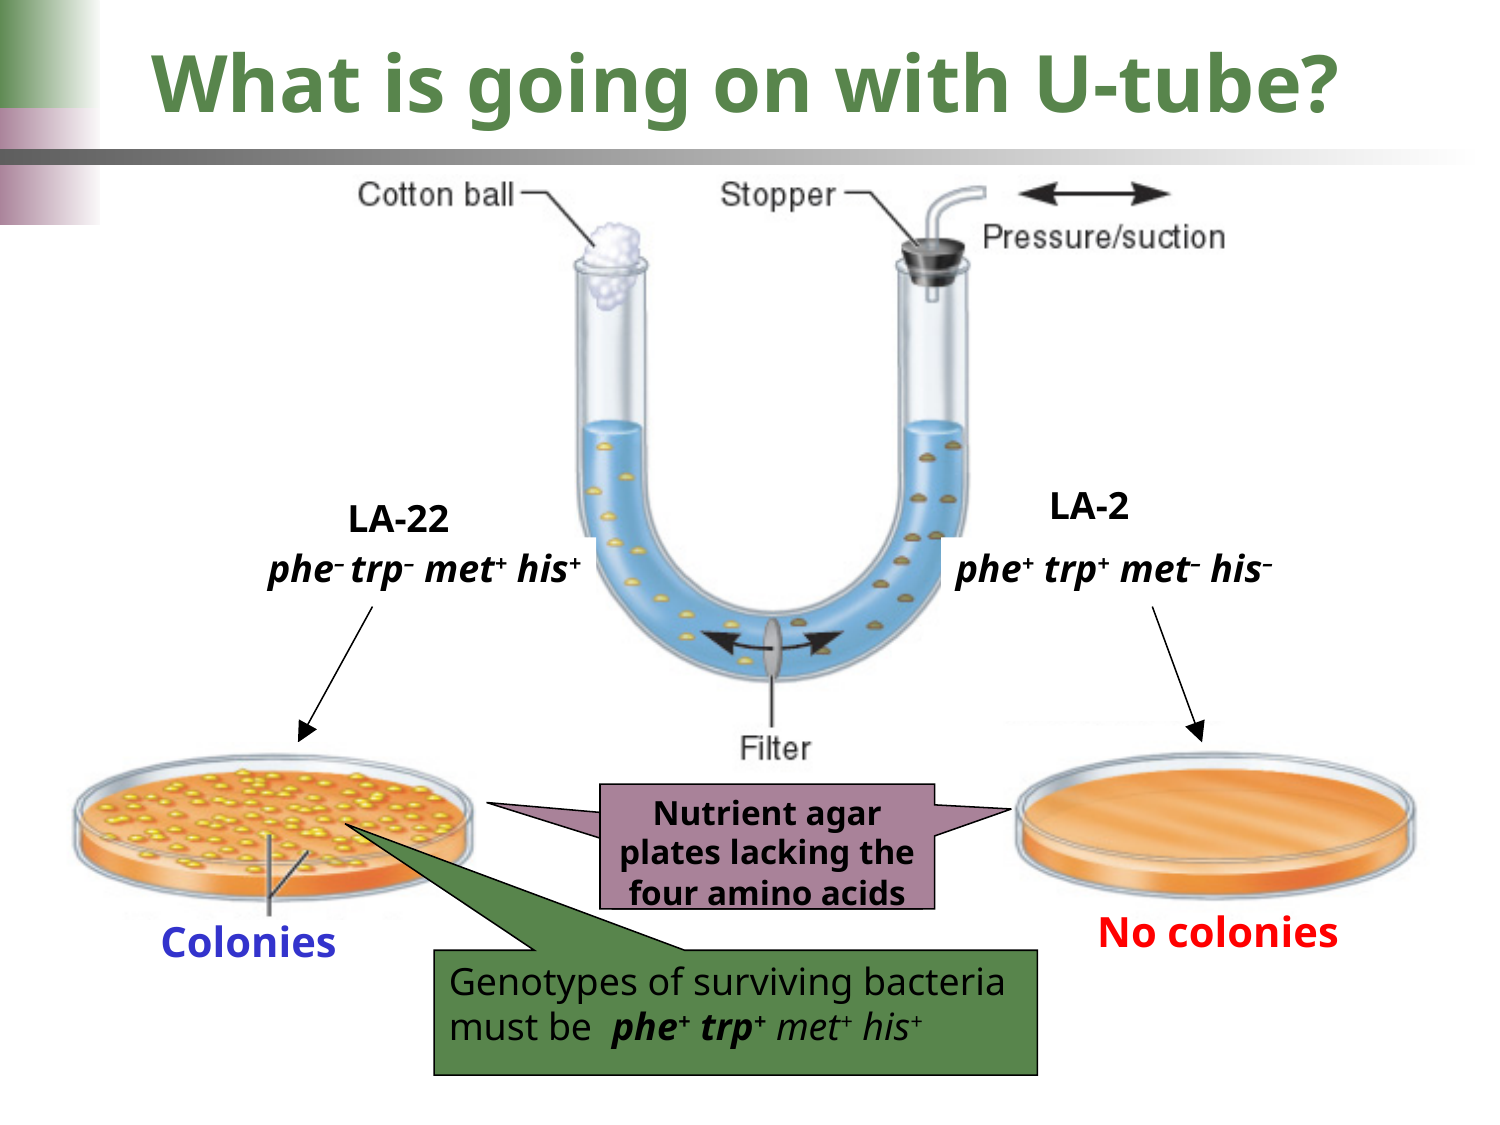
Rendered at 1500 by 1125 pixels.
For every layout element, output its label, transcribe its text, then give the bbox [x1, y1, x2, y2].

text_box No colonies [1082, 898, 1355, 964]
text_box phe+ trp+ met– his– [941, 537, 1288, 598]
text_box LA-2 [1033, 474, 1145, 536]
text_box Genotypes of surviving bacteria must be phe+ trp+ met+ his+ [345, 823, 1038, 1076]
text_box [486, 802, 600, 839]
picture [50, 174, 1450, 920]
text_box Nutrient agar plates lacking the four amino acids [600, 784, 1012, 909]
text_box Colonies [145, 908, 352, 975]
text_box phe– trp– met+ his+ [253, 537, 597, 598]
title What is going on with U-tube? [133, 24, 1359, 138]
text_box LA-22 [332, 487, 465, 548]
